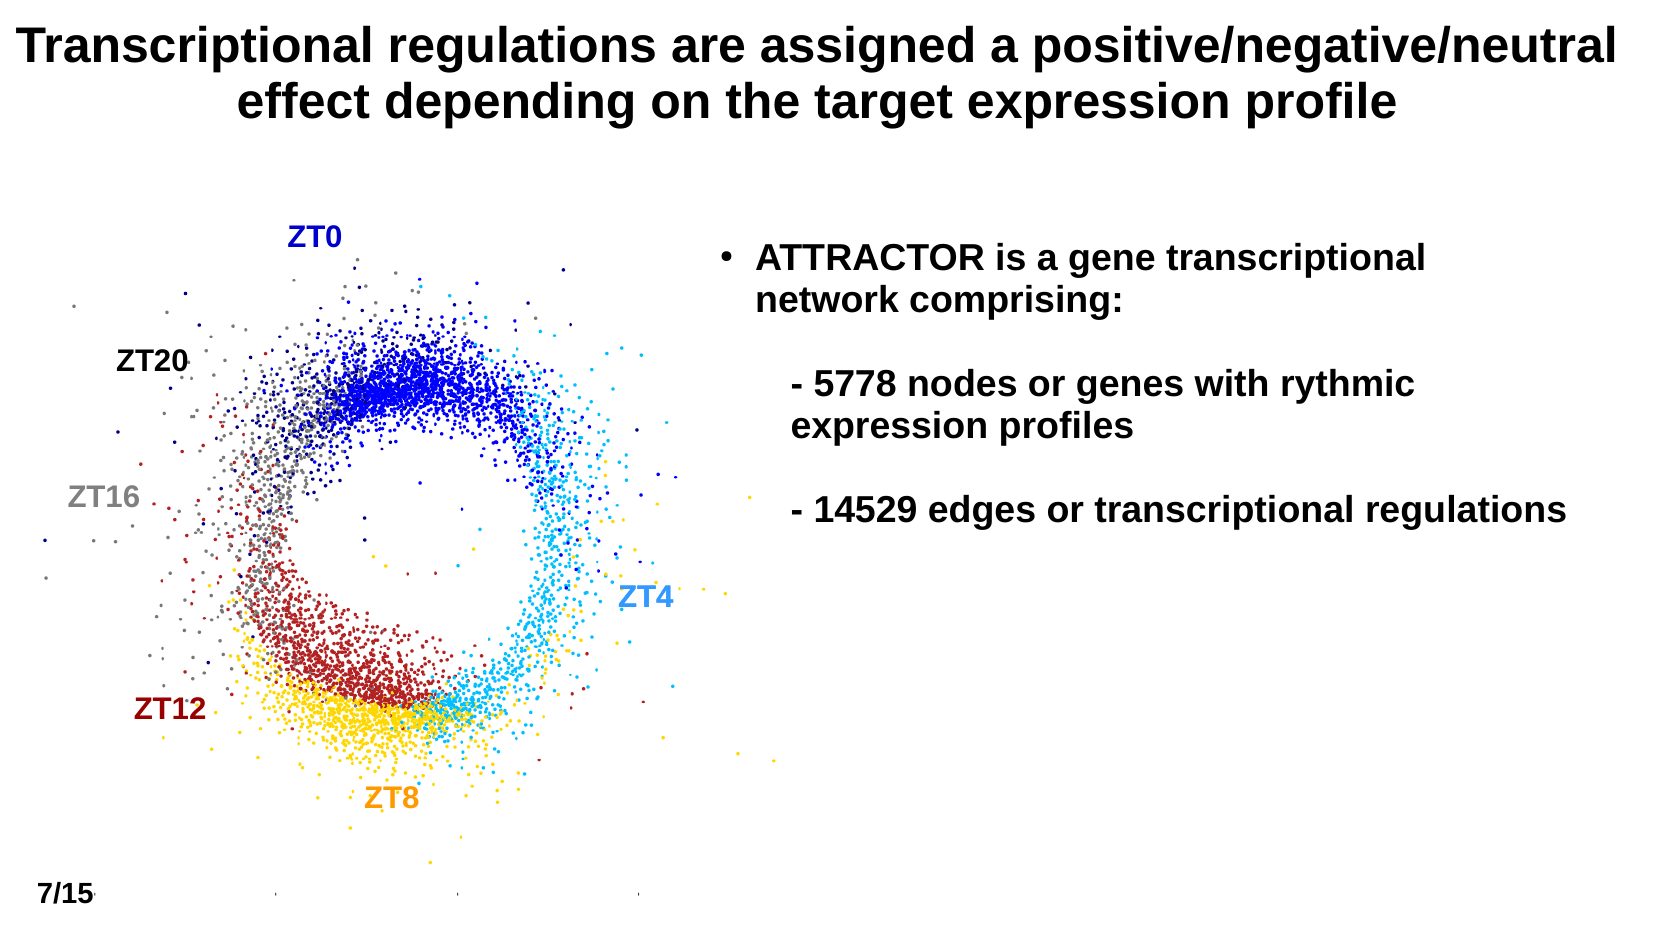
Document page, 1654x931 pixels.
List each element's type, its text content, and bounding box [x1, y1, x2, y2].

text_box 7/15 [15, 870, 121, 918]
text_box ZT8 [349, 772, 515, 872]
text_box ZT0 [272, 211, 438, 311]
text_box ZT16 [52, 471, 218, 571]
text_box ZT12 [119, 684, 285, 783]
text_box ATTRACTOR is a gene transcriptional network comprising: - 5778 nodes or genes with rythmic expression profiles - 14529 edges or transcriptional regulations [705, 229, 1621, 931]
picture [0, 224, 815, 901]
text_box ZT20 [101, 335, 267, 435]
text_box ZT4 [603, 571, 705, 671]
title Transcriptional regulations are assigned a positive/negative/neutral effect depending on the target expression profile [15, 0, 1621, 185]
